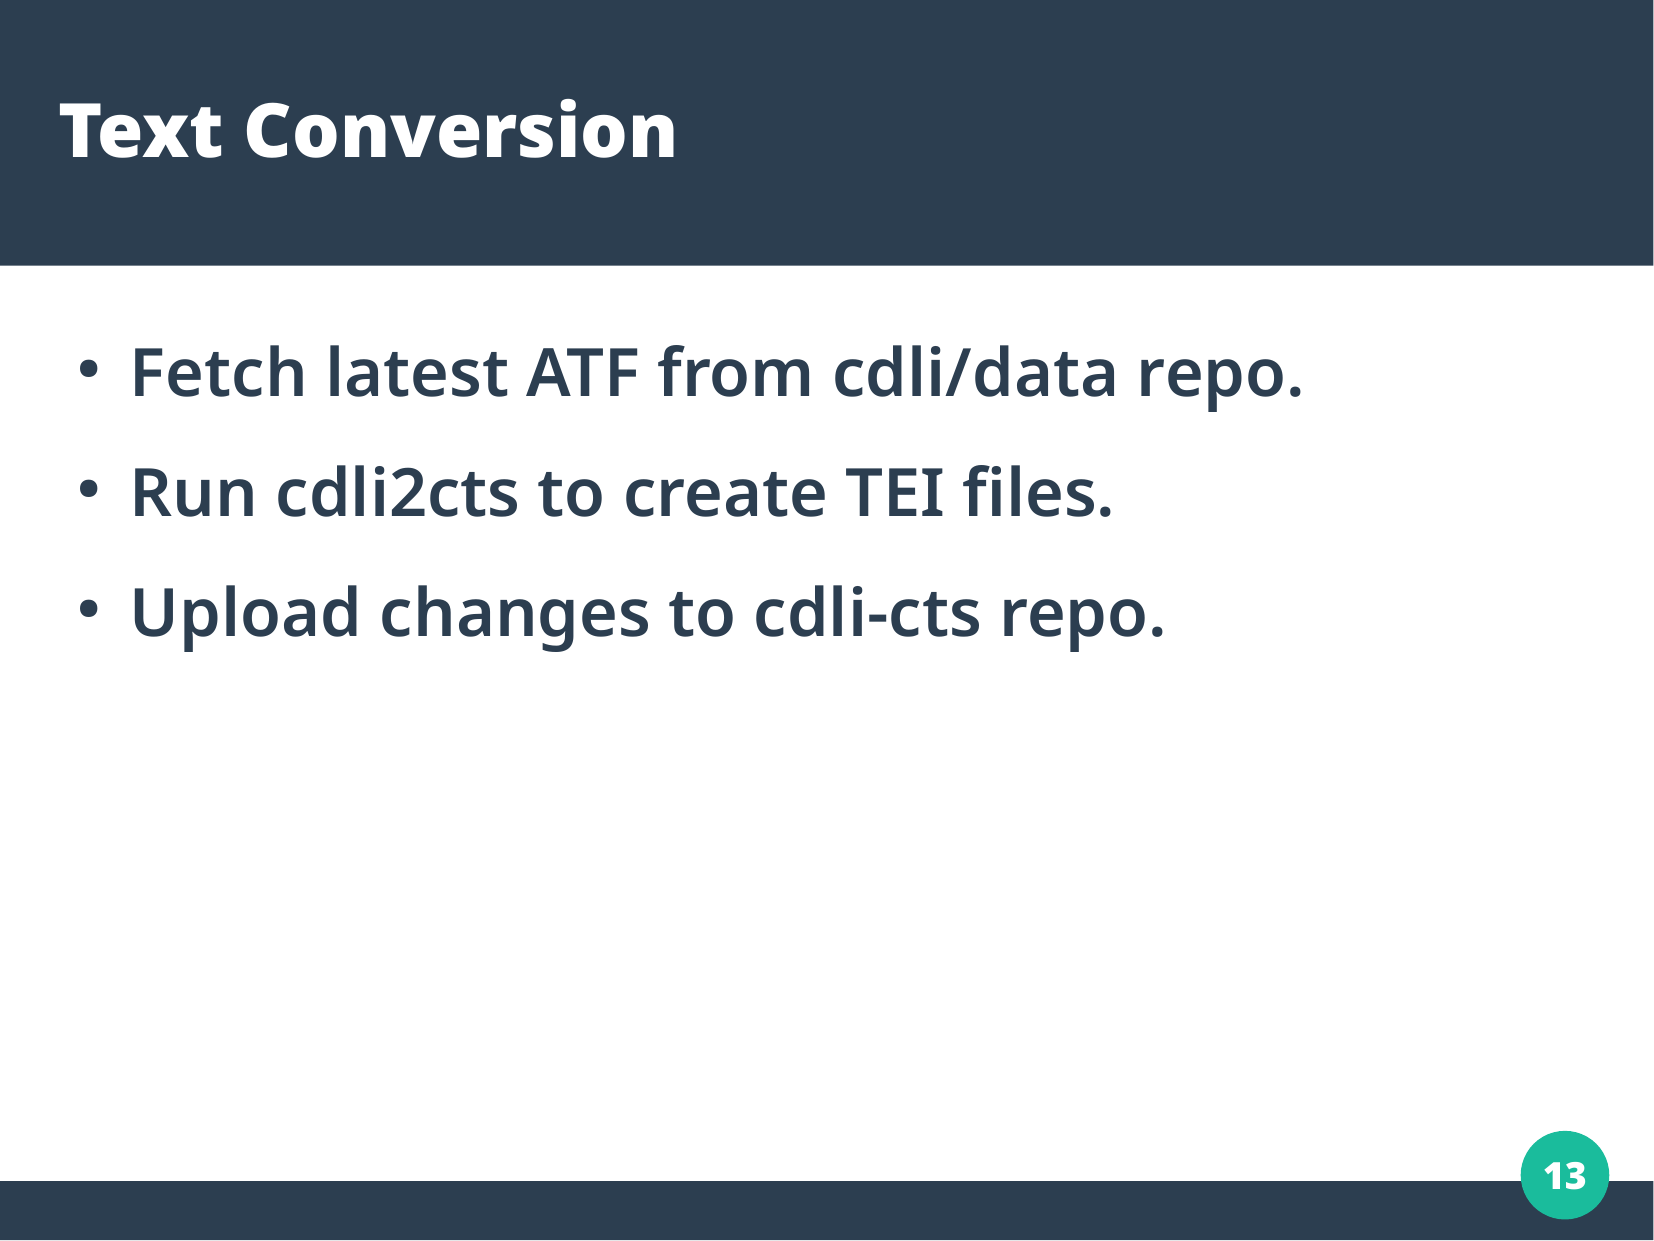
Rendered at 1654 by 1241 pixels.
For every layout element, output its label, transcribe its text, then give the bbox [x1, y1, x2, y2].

list Fetch latest ATF from cdli/data repo. Run cdli2cts to create TEI files. Upload changes to cdli-cts repo. [59, 324, 1595, 1152]
title Text Conversion [59, 49, 1595, 207]
